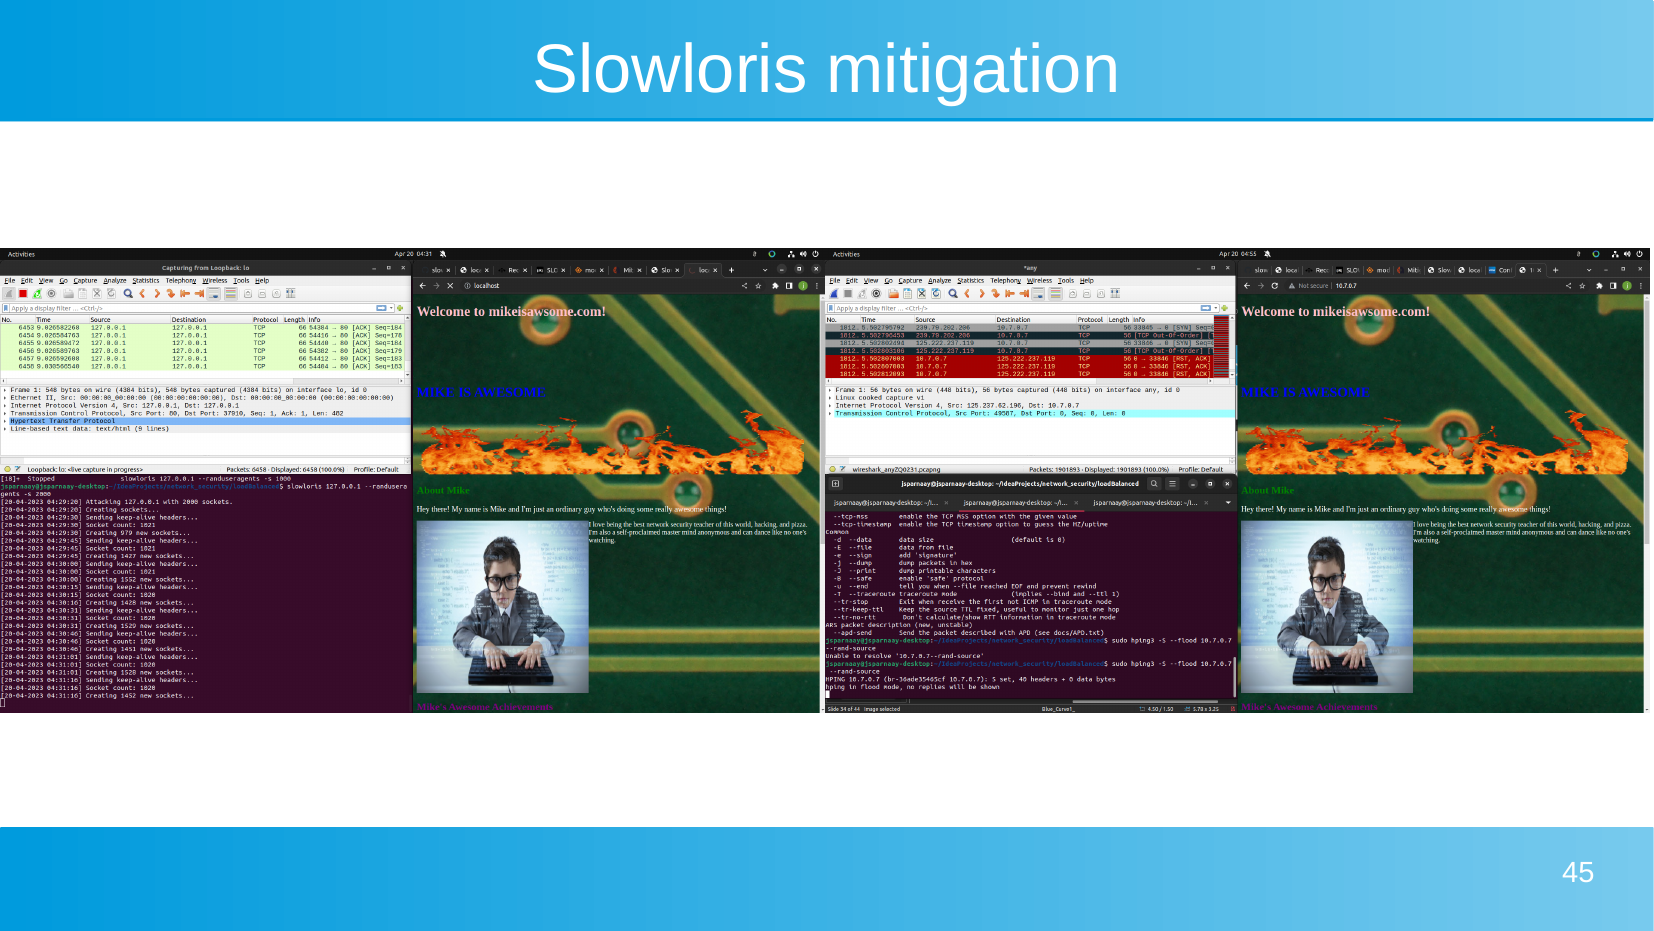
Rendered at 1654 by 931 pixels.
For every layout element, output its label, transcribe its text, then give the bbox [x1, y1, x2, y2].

picture [0, 248, 1650, 713]
title Slowloris mitigation [59, 29, 1595, 108]
